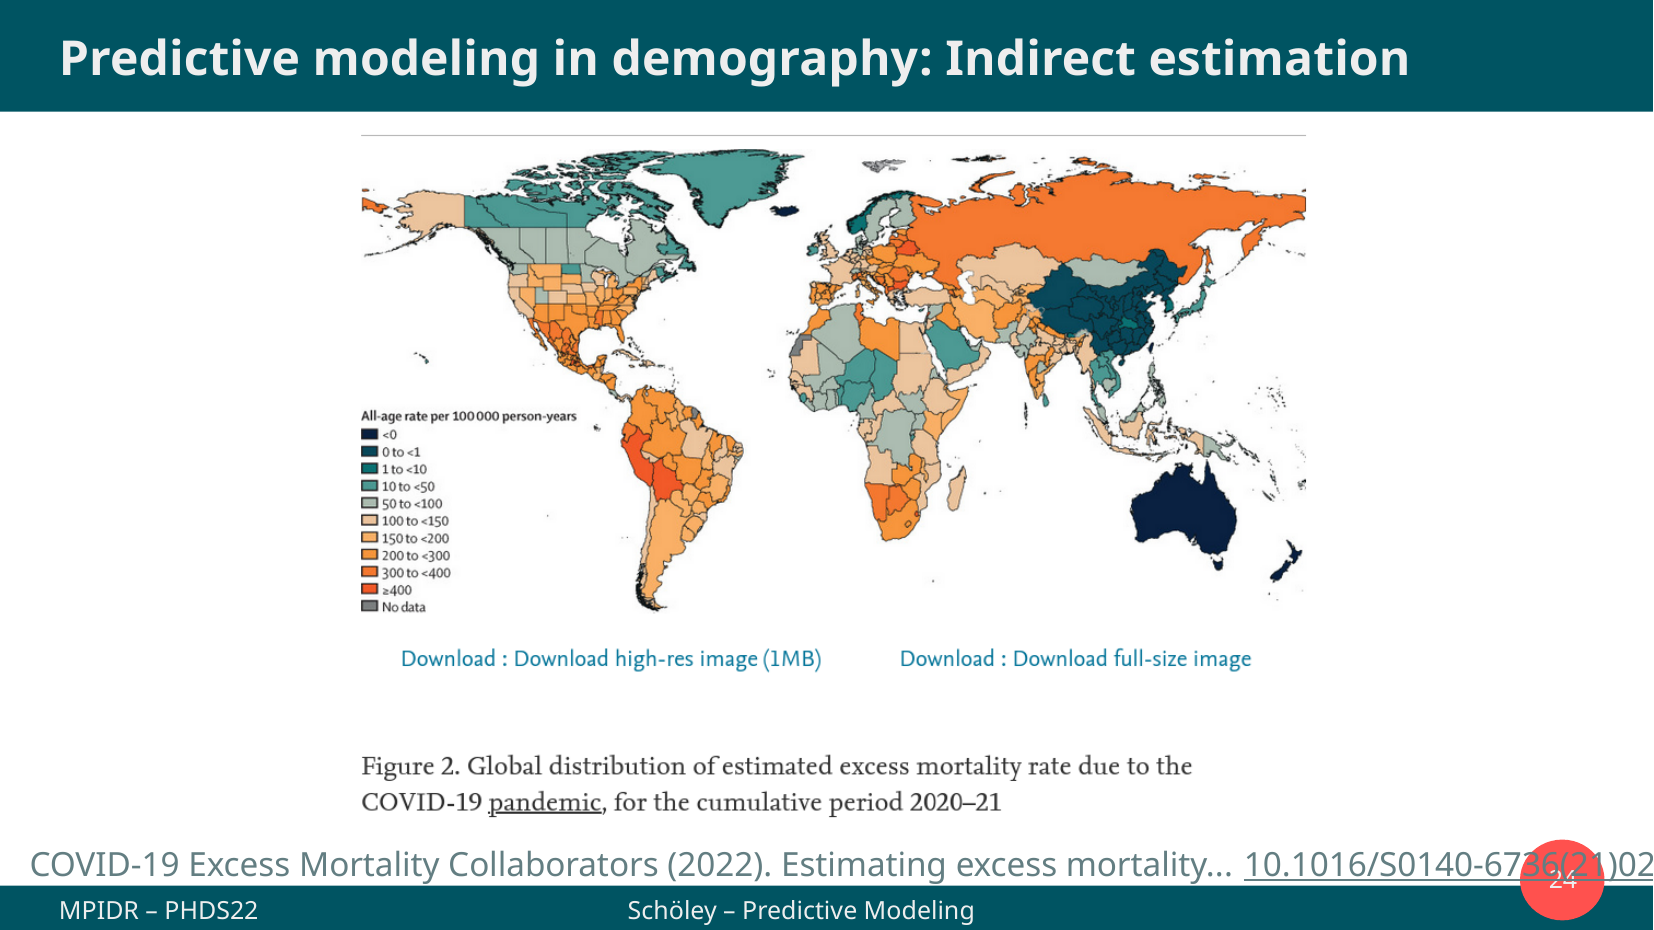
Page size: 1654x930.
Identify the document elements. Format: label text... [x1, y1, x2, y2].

text_box COVID-19 Excess Mortality Collaborators (2022). Estimating excess mortality... 10.1016/S0140-6736(21)02796-3 [14, 833, 1528, 926]
picture [336, 112, 1317, 827]
title Predictive modeling in demography: Indirect estimation [58, 0, 1594, 117]
